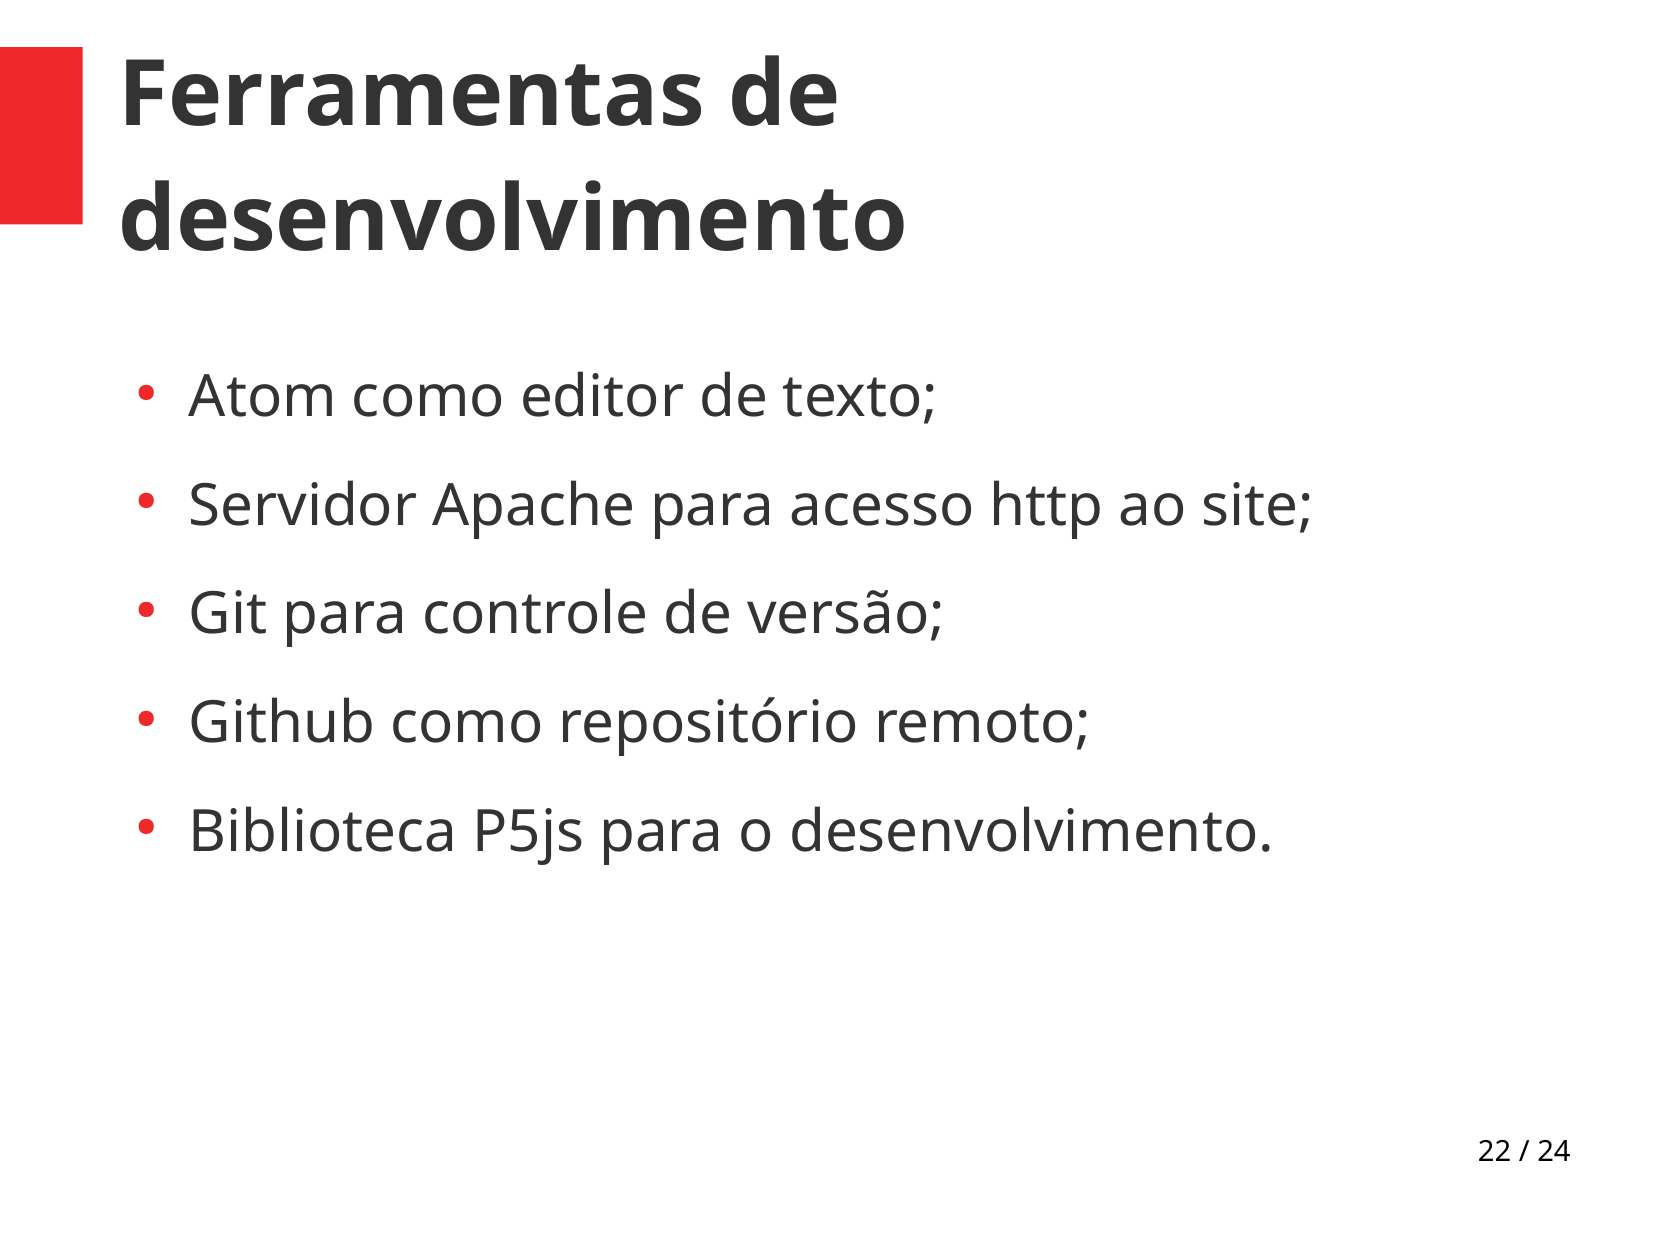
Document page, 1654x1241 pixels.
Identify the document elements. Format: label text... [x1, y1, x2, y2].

list Atom como editor de texto; Servidor Apache para acesso http ao site; Git para controle de versão; Github como repositório remoto; Biblioteca P5js para o desenvolvimento. [118, 354, 1536, 1074]
title Ferramentas de desenvolvimento [118, 49, 1571, 257]
